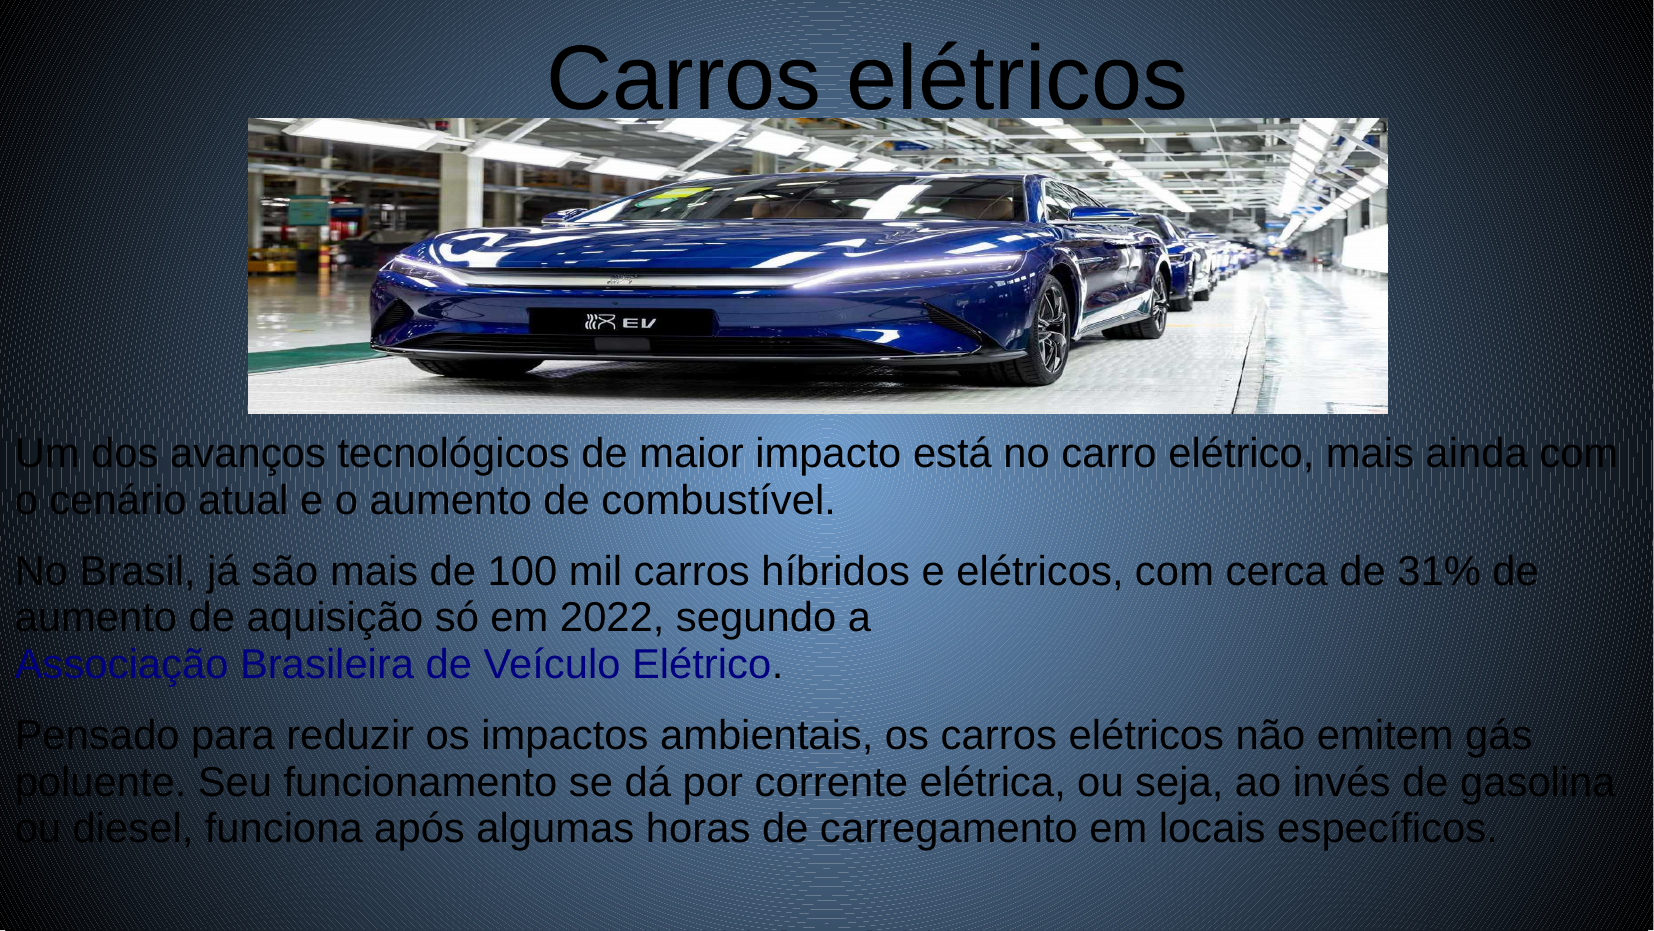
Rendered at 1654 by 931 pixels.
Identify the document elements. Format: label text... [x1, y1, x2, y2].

picture [248, 118, 1388, 414]
title Carros elétricos [88, 0, 1577, 156]
text_box Um dos avanços tecnológicos de maior impacto está no carro elétrico, mais ainda com o cenário atual e o aumento de combustível. No Brasil, já são mais de 100 mil carros híbridos e elétricos, com cerca de 31% de aumento de aquisição só em 2022, segundo a Associação Brasileira de Veículo Elétrico. Pensado para reduzir os impactos ambientais, os carros elétricos não emitem gás poluente. Seu funcionamento se dá por corrente elétrica, ou seja, ao invés de gasolina ou diesel, funciona após algumas horas de carregamento em locais específicos. [0, 422, 1654, 931]
